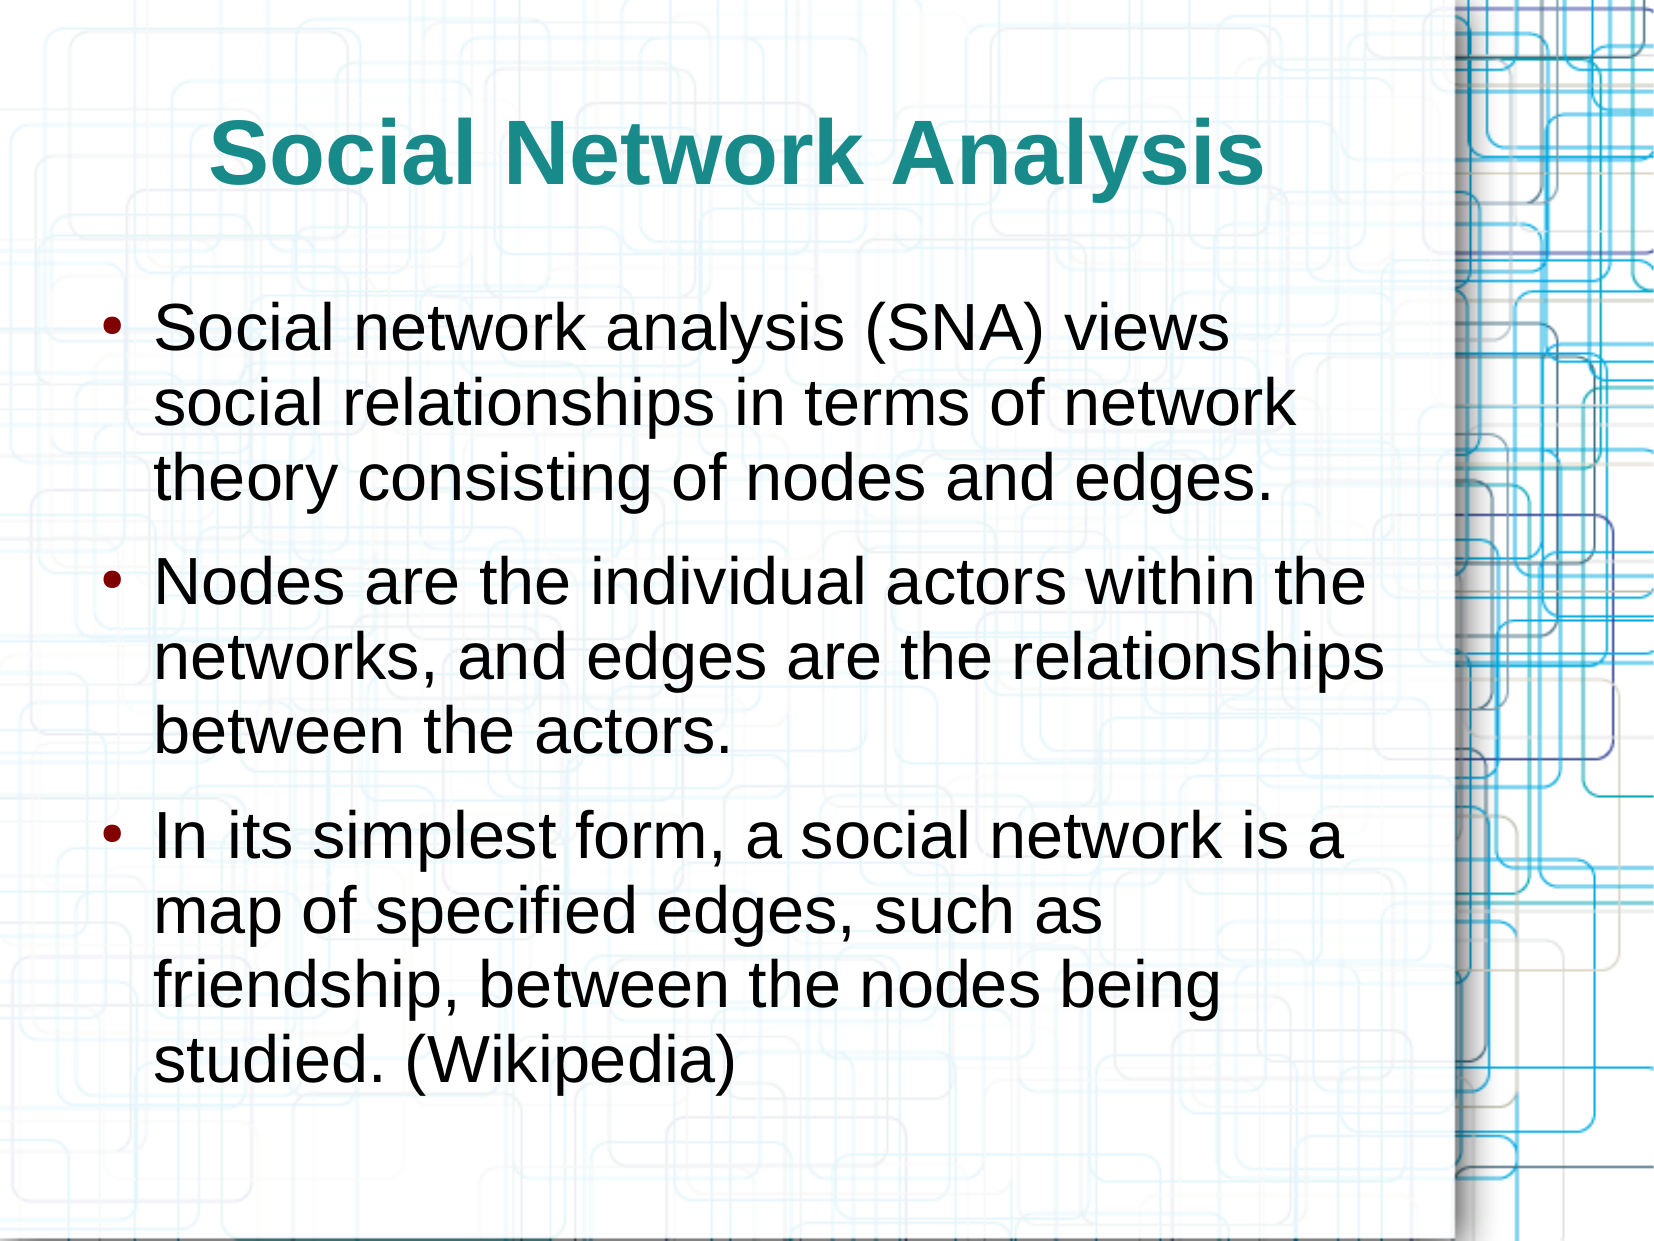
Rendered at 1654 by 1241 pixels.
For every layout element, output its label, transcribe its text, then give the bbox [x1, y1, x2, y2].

title Social Network Analysis [59, 49, 1418, 257]
list Social network analysis (SNA) views social relationships in terms of network theory consisting of nodes and edges. Nodes are the individual actors within the networks, and edges are the relationships between the actors. In its simplest form, a social network is a map of specified edges, such as friendship, between the nodes being studied. (Wikipedia) [82, 290, 1418, 1109]
picture [0, 0, 1654, 1241]
